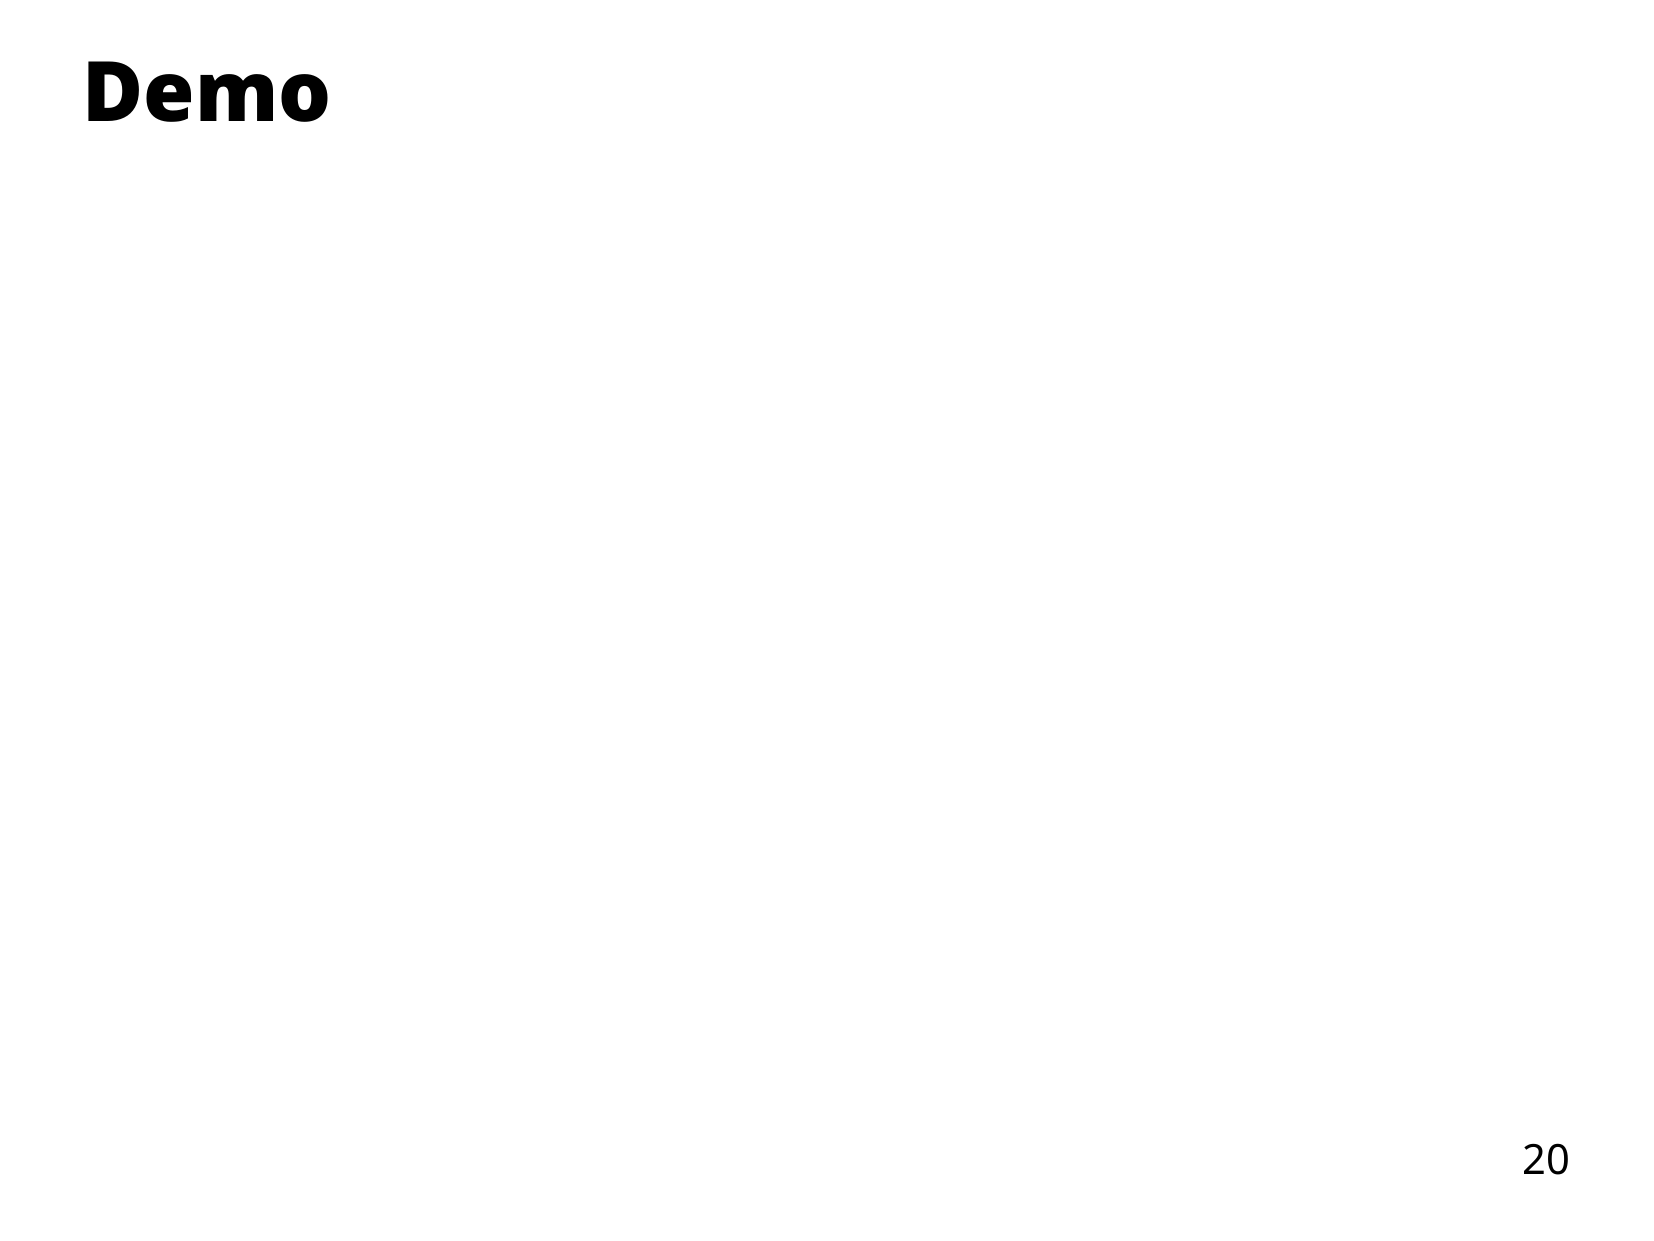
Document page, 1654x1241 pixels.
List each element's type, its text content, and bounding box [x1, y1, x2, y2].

title Demo [82, 37, 1571, 143]
